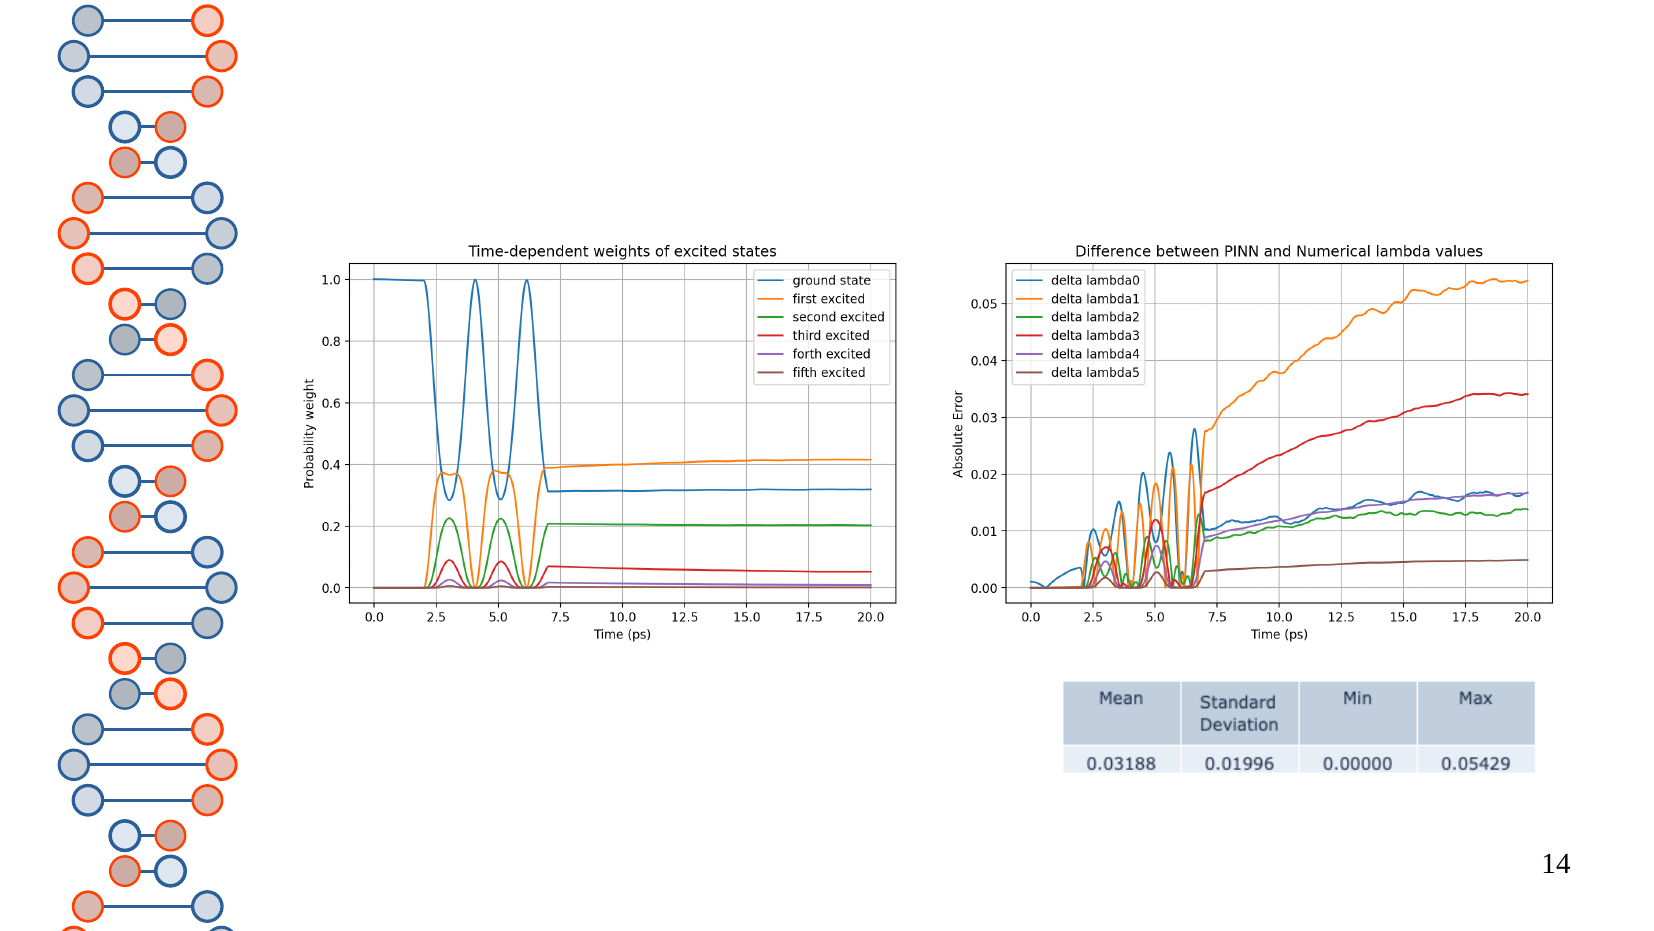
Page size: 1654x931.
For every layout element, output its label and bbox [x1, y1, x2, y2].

picture [1040, 668, 1556, 791]
picture [295, 236, 904, 650]
picture [944, 236, 1561, 650]
